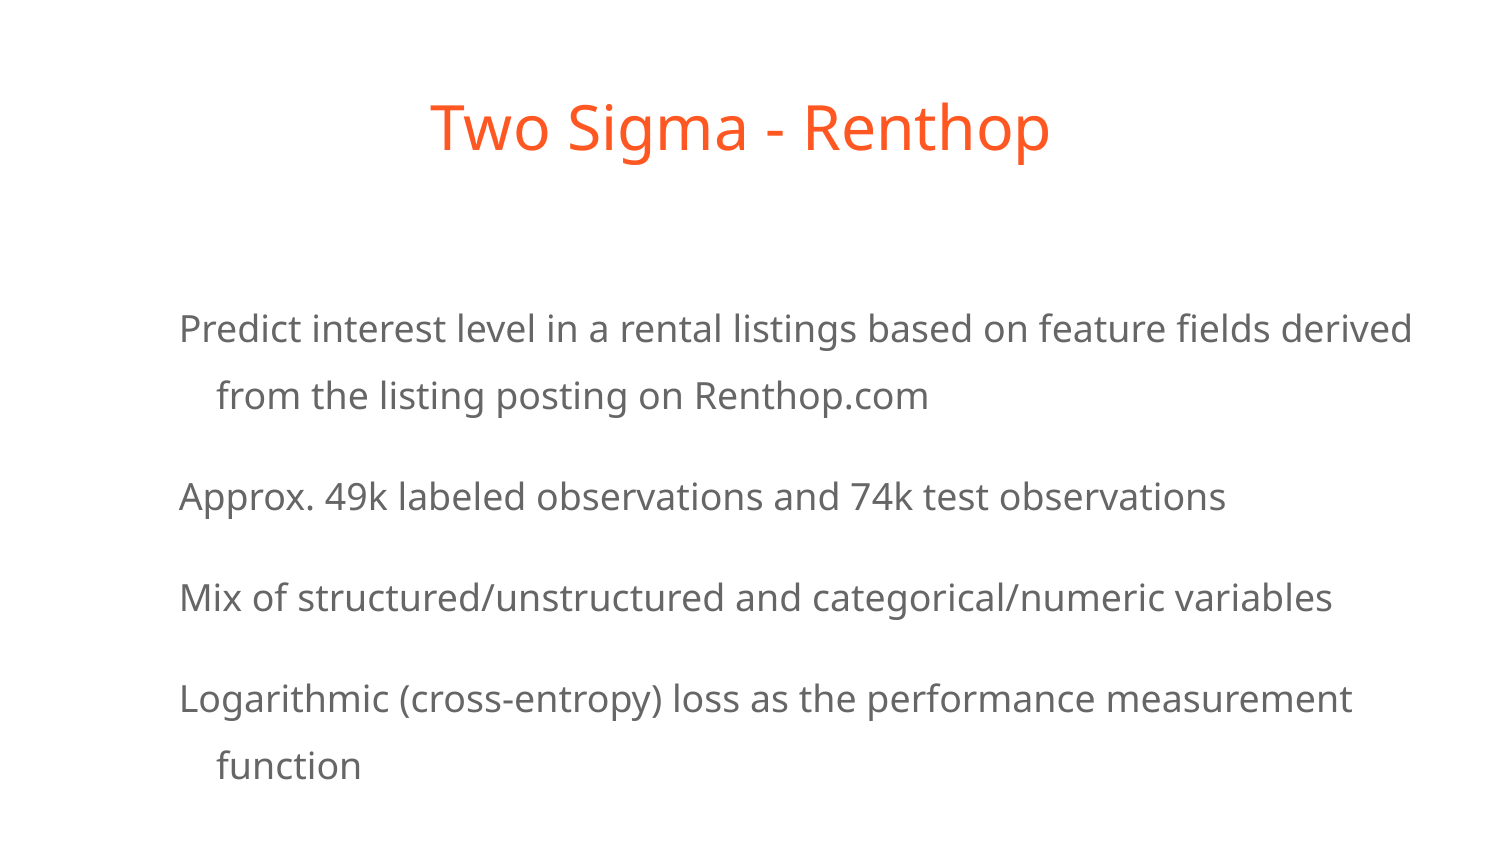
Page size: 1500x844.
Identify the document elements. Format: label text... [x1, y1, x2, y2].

title Two Sigma - Renthop [51, 72, 1449, 167]
list Predict interest level in a rental listings based on feature fields derived from the listing posting on Renthop.com Approx. 49k labeled observations and 74k test observations Mix of structured/unstructured and categorical/numeric variables Logarithmic (cross-entropy) loss as the performance measurement function [51, 189, 1449, 750]
